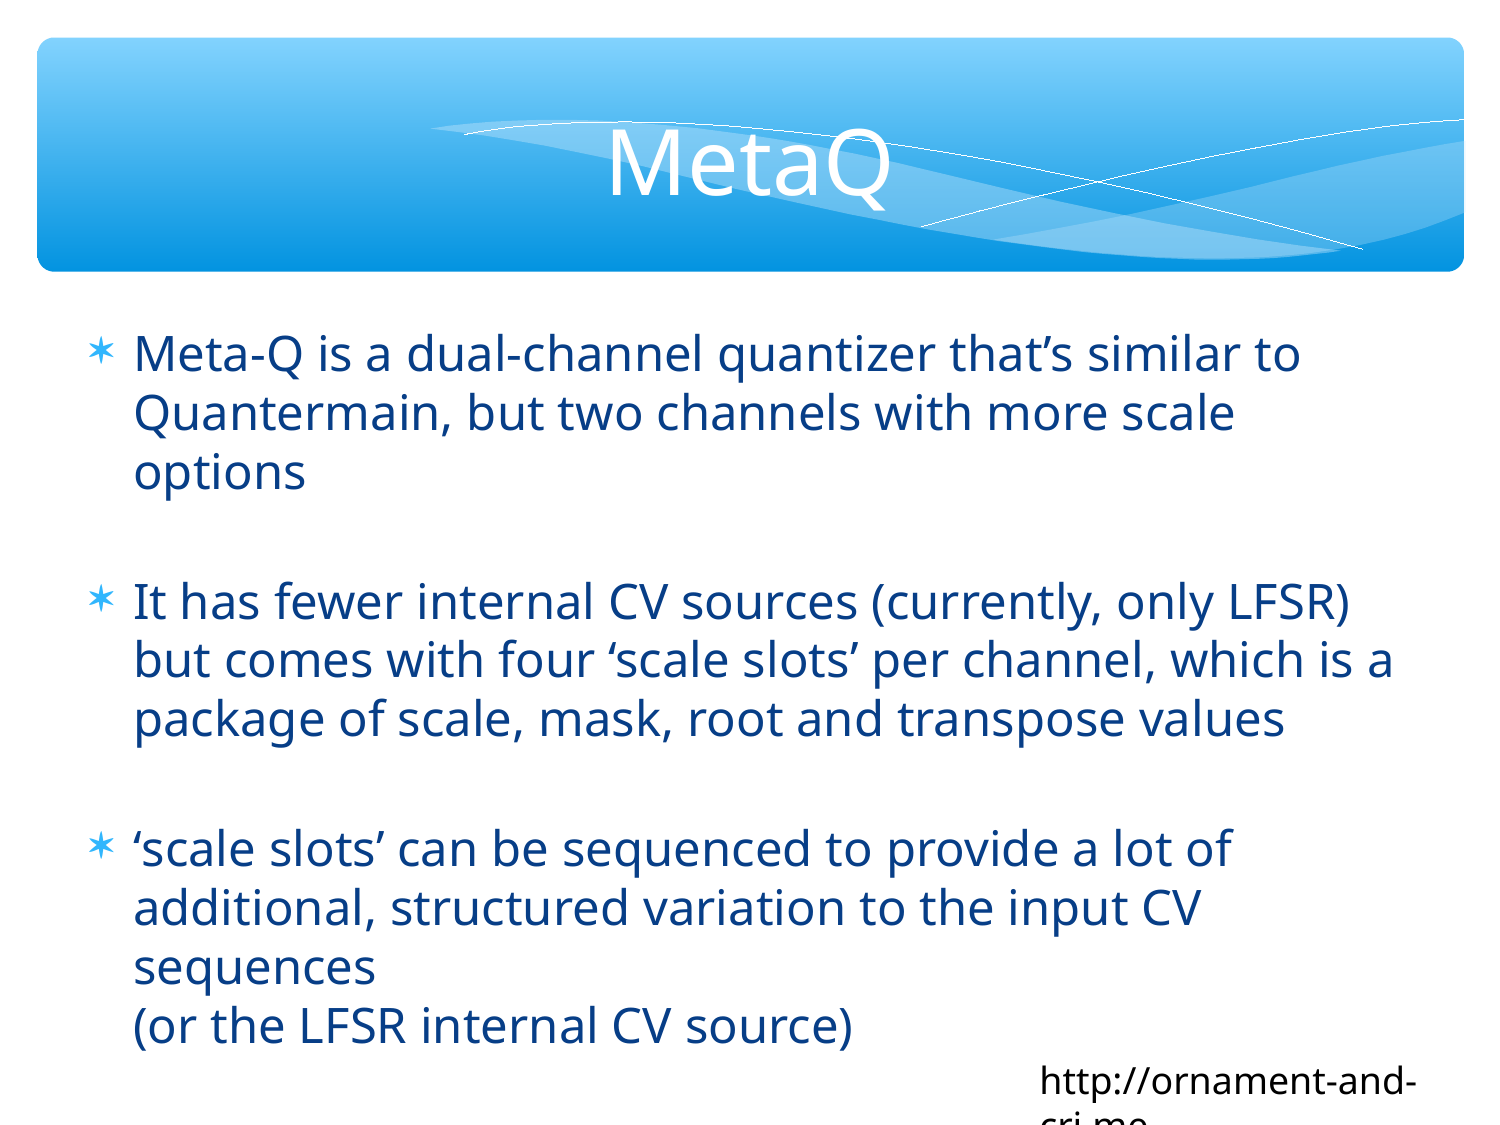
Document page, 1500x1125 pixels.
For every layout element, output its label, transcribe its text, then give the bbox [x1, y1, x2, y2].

title MetaQ [75, 40, 1426, 276]
text_box http://ornament-and-cri.me [1024, 1050, 1486, 1110]
list Meta-Q is a dual-channel quantizer that’s similar to Quantermain, but two channels with more scale options It has fewer internal CV sources (currently, only LFSR) but comes with four ‘scale slots’ per channel, which is a package of scale, mask, root and transpose values ‘scale slots’ can be sequenced to provide a lot of additional, structured variation to the input CV sequences (or the LFSR internal CV source) [74, 314, 1426, 1066]
